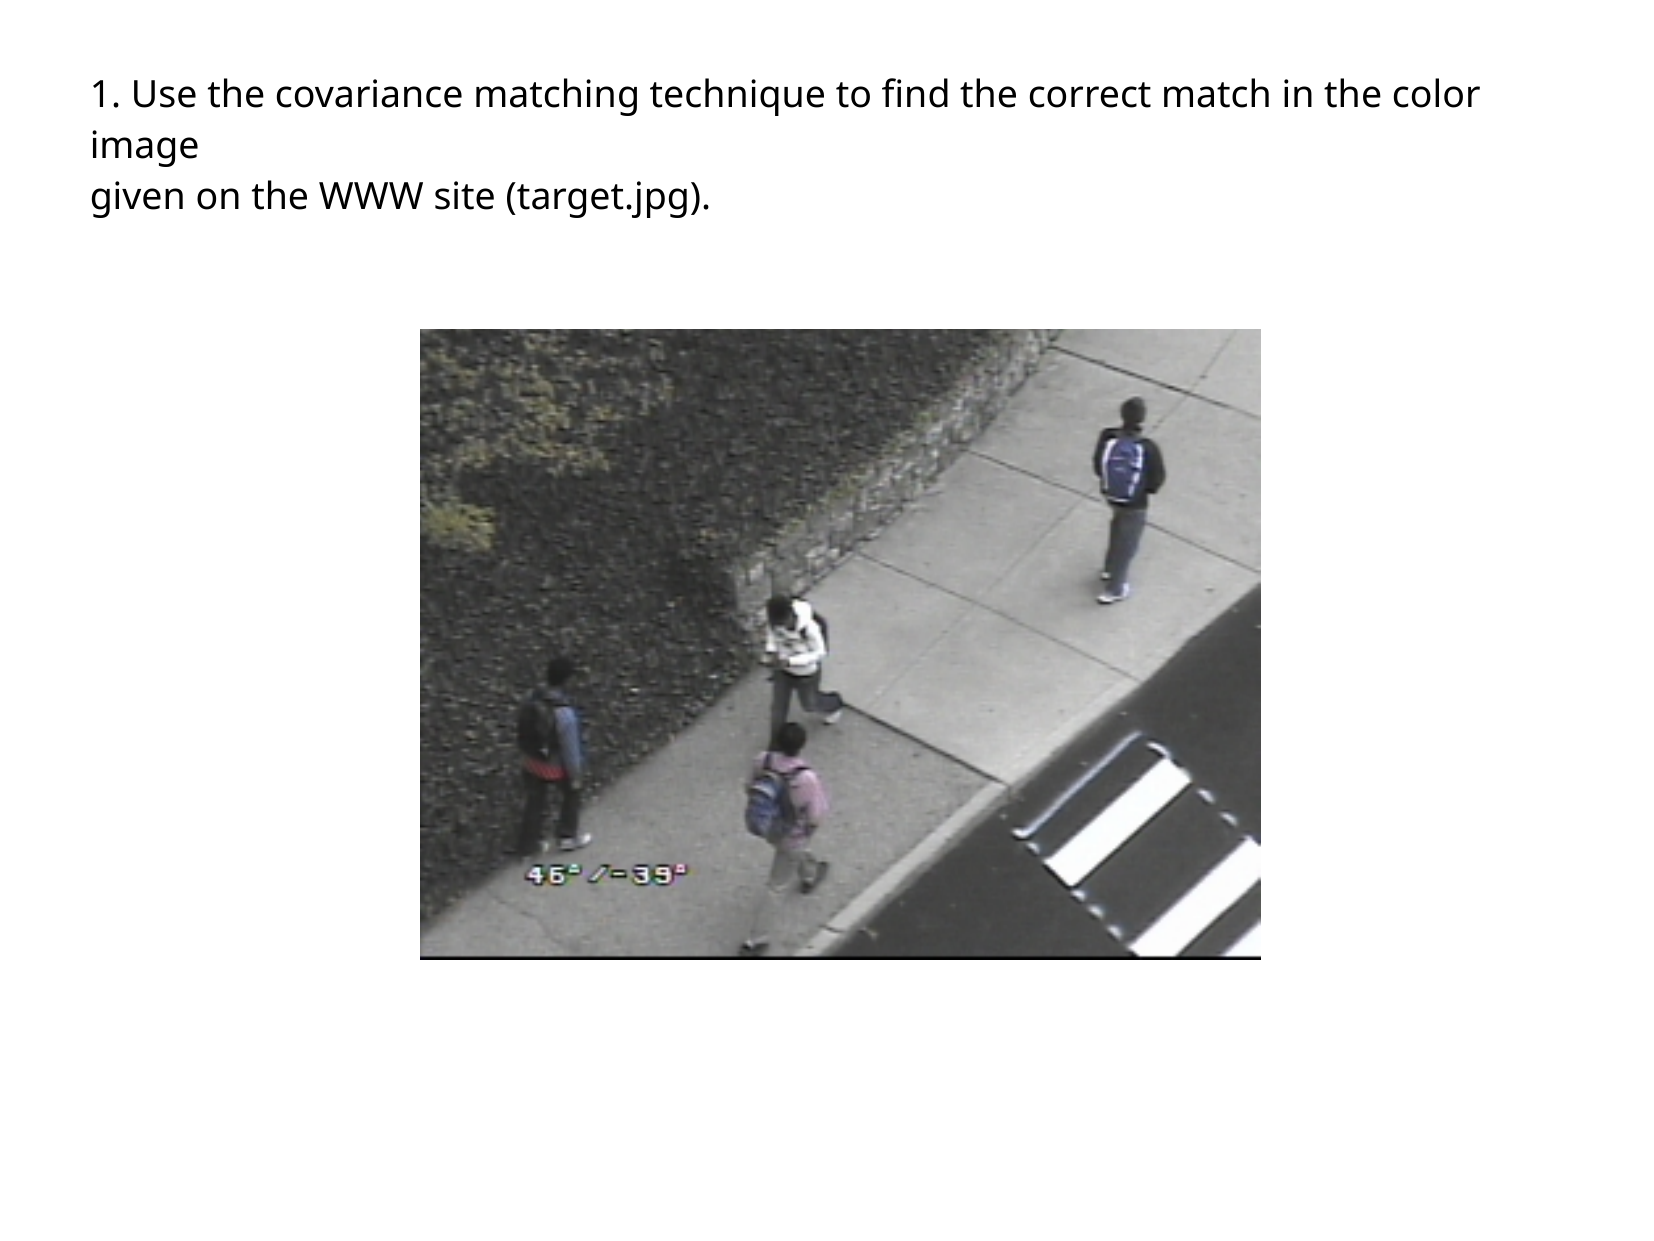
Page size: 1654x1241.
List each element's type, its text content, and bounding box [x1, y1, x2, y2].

picture [420, 329, 1261, 960]
text_box 1. Use the covariance matching technique to find the correct match in the color image given on the WWW site (target.jpg). [75, 60, 1561, 175]
